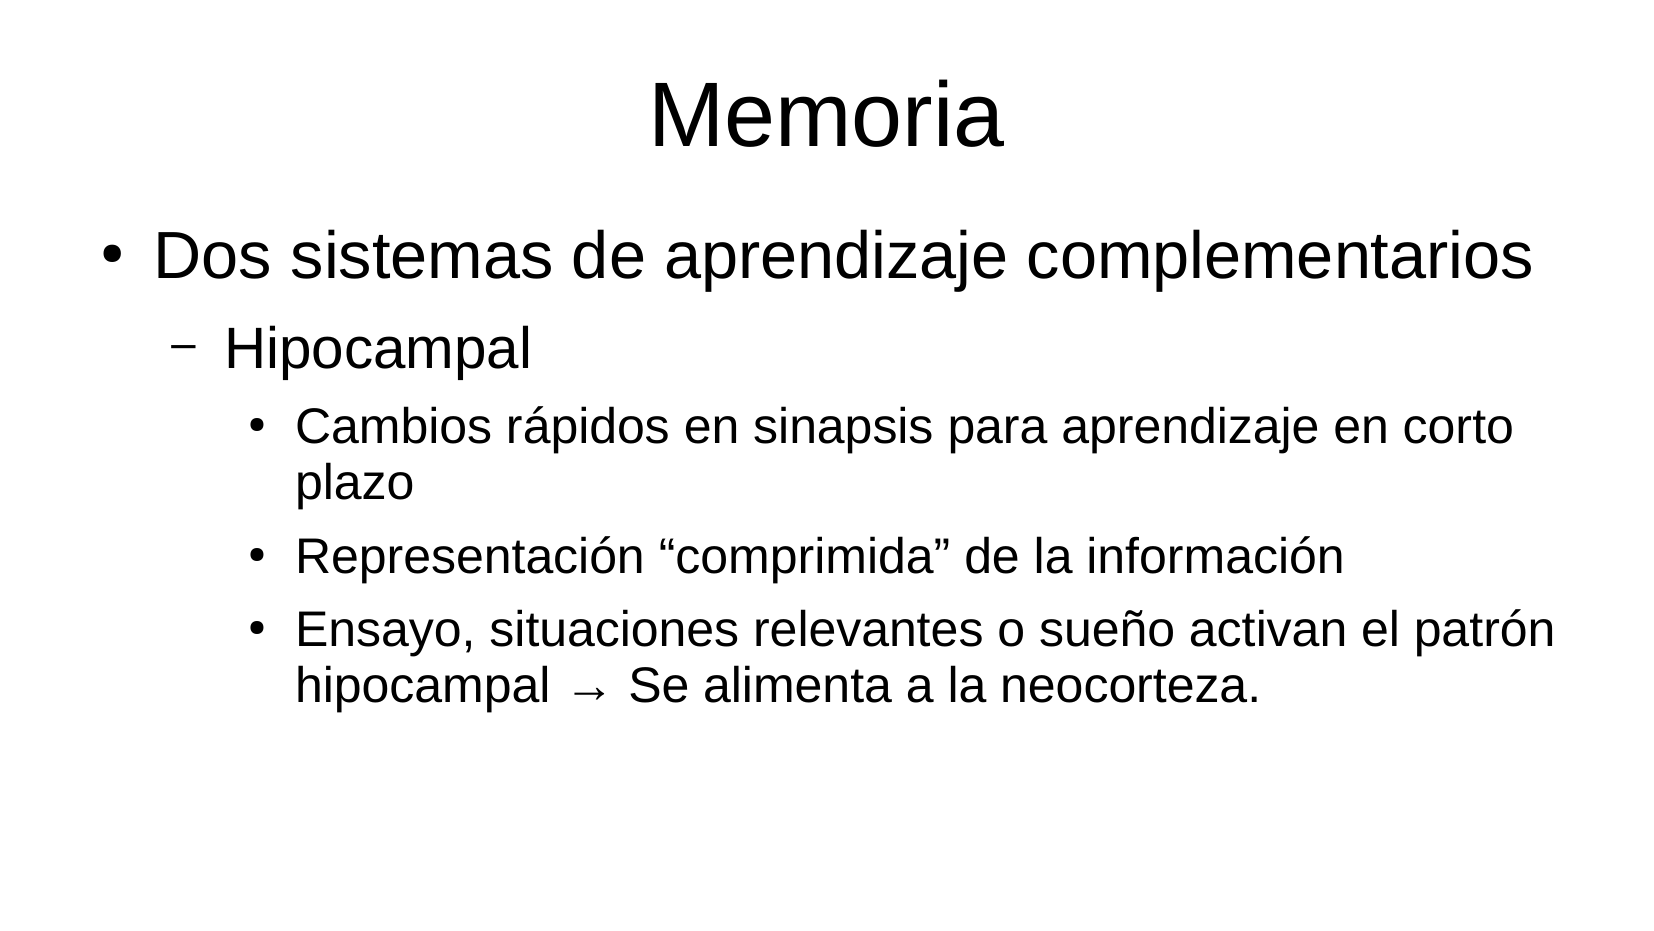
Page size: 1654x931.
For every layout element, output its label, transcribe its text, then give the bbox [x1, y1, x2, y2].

list Dos sistemas de aprendizaje complementarios Hipocampal Cambios rápidos en sinapsis para aprendizaje en corto plazo Representación “comprimida” de la información Ensayo, situaciones relevantes o sueño activan el patrón hipocampal → Se alimenta a la neocorteza. [82, 217, 1571, 758]
title Memoria [82, 37, 1571, 193]
